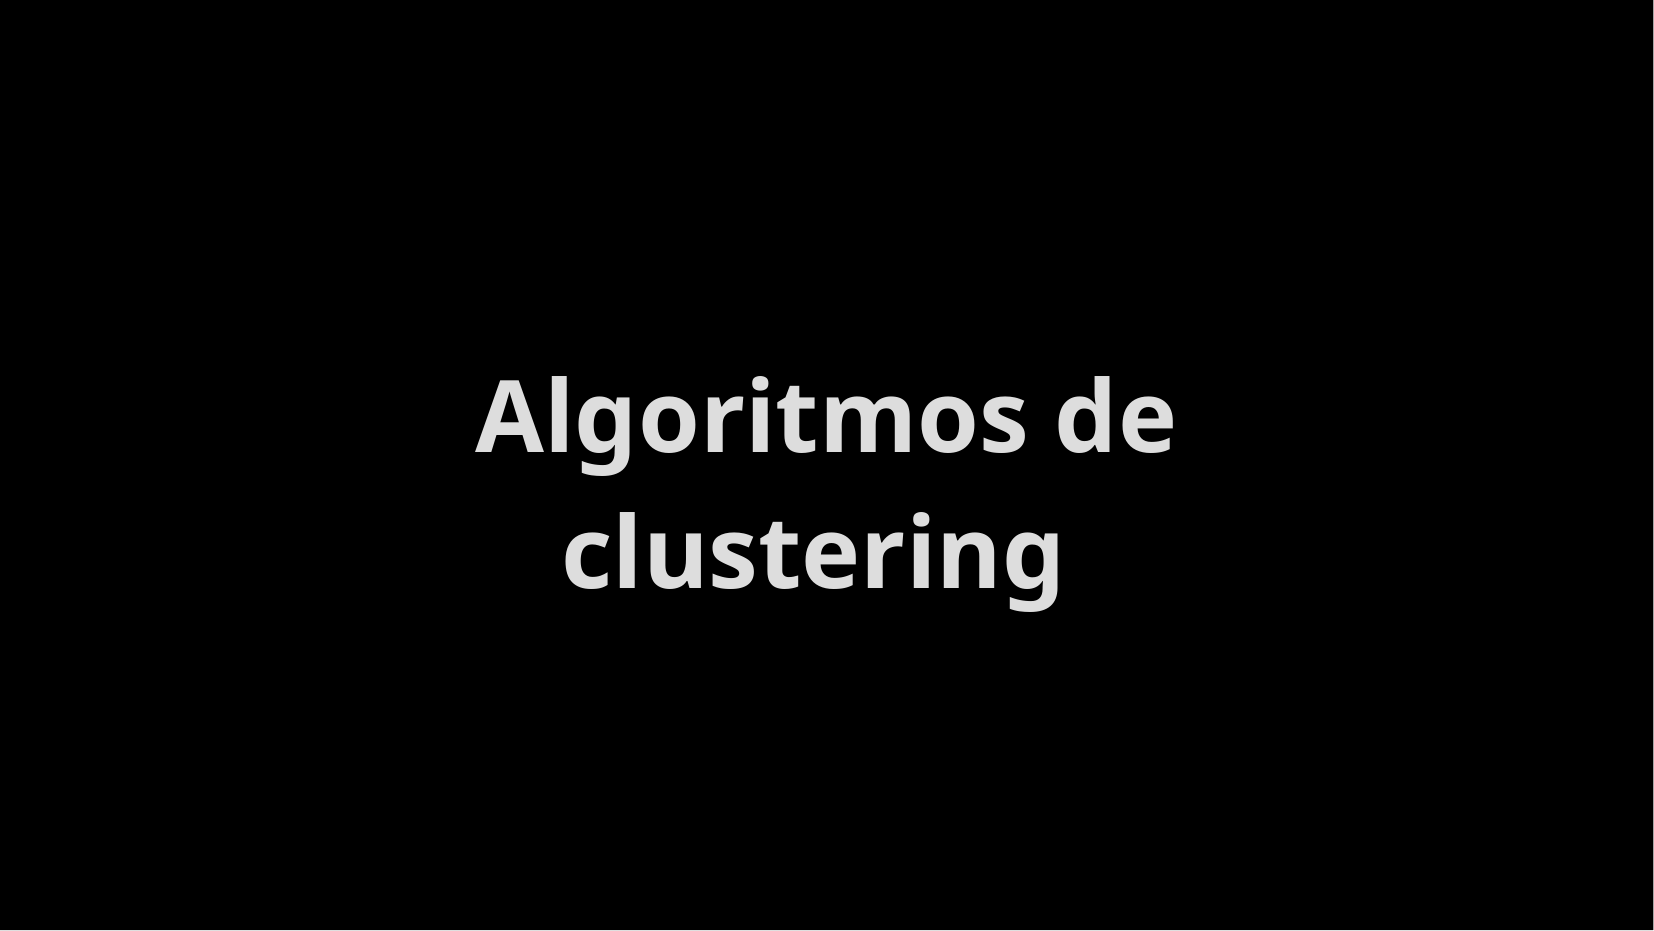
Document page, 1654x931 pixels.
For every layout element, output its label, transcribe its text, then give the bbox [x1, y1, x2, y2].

text_box [0, 0, 1654, 931]
text_box Algoritmos de clustering [260, 337, 1393, 571]
